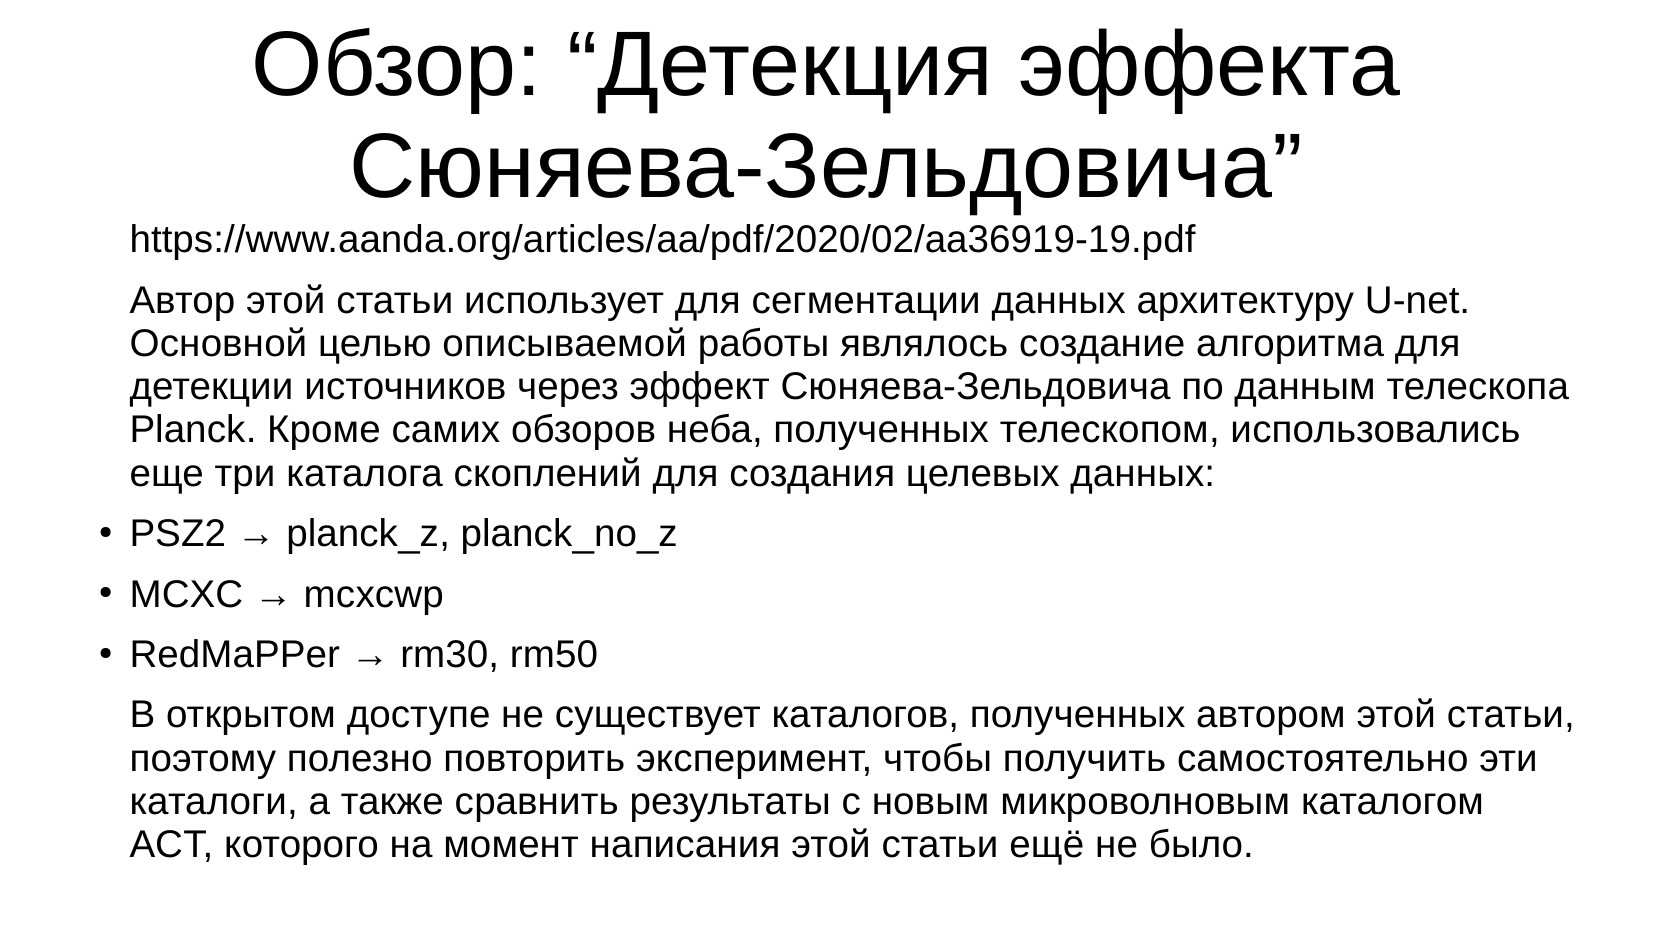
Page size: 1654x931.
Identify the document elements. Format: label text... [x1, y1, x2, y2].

title Обзор: “Детекция эффекта Сюняева-Зельдовича” [82, 12, 1571, 218]
list https://www.aanda.org/articles/aa/pdf/2020/02/aa36919-19.pdf Автор этой статьи использует для сегментации данных архитектуру U-net. Основной целью описываемой работы являлось создание алгоритма для детекции источников через эффект Сюняева-Зельдовича по данным телескопа Planck. Кроме самих обзоров неба, полученных телескопом, использовались еще три каталога скоплений для создания целевых данных: PSZ2 → planck_z, planck_no_z MCXC → mcxcwp RedMaPPer → rm30, rm50 В открытом доступе не существует каталогов, полученных автором этой статьи, поэтому полезно повторить эксперимент, чтобы получить самостоятельно эти каталоги, а также сравнить результаты с новым микроволновым каталогом ACT, которого на момент написания этой статьи ещё не было. [88, 217, 1577, 886]
